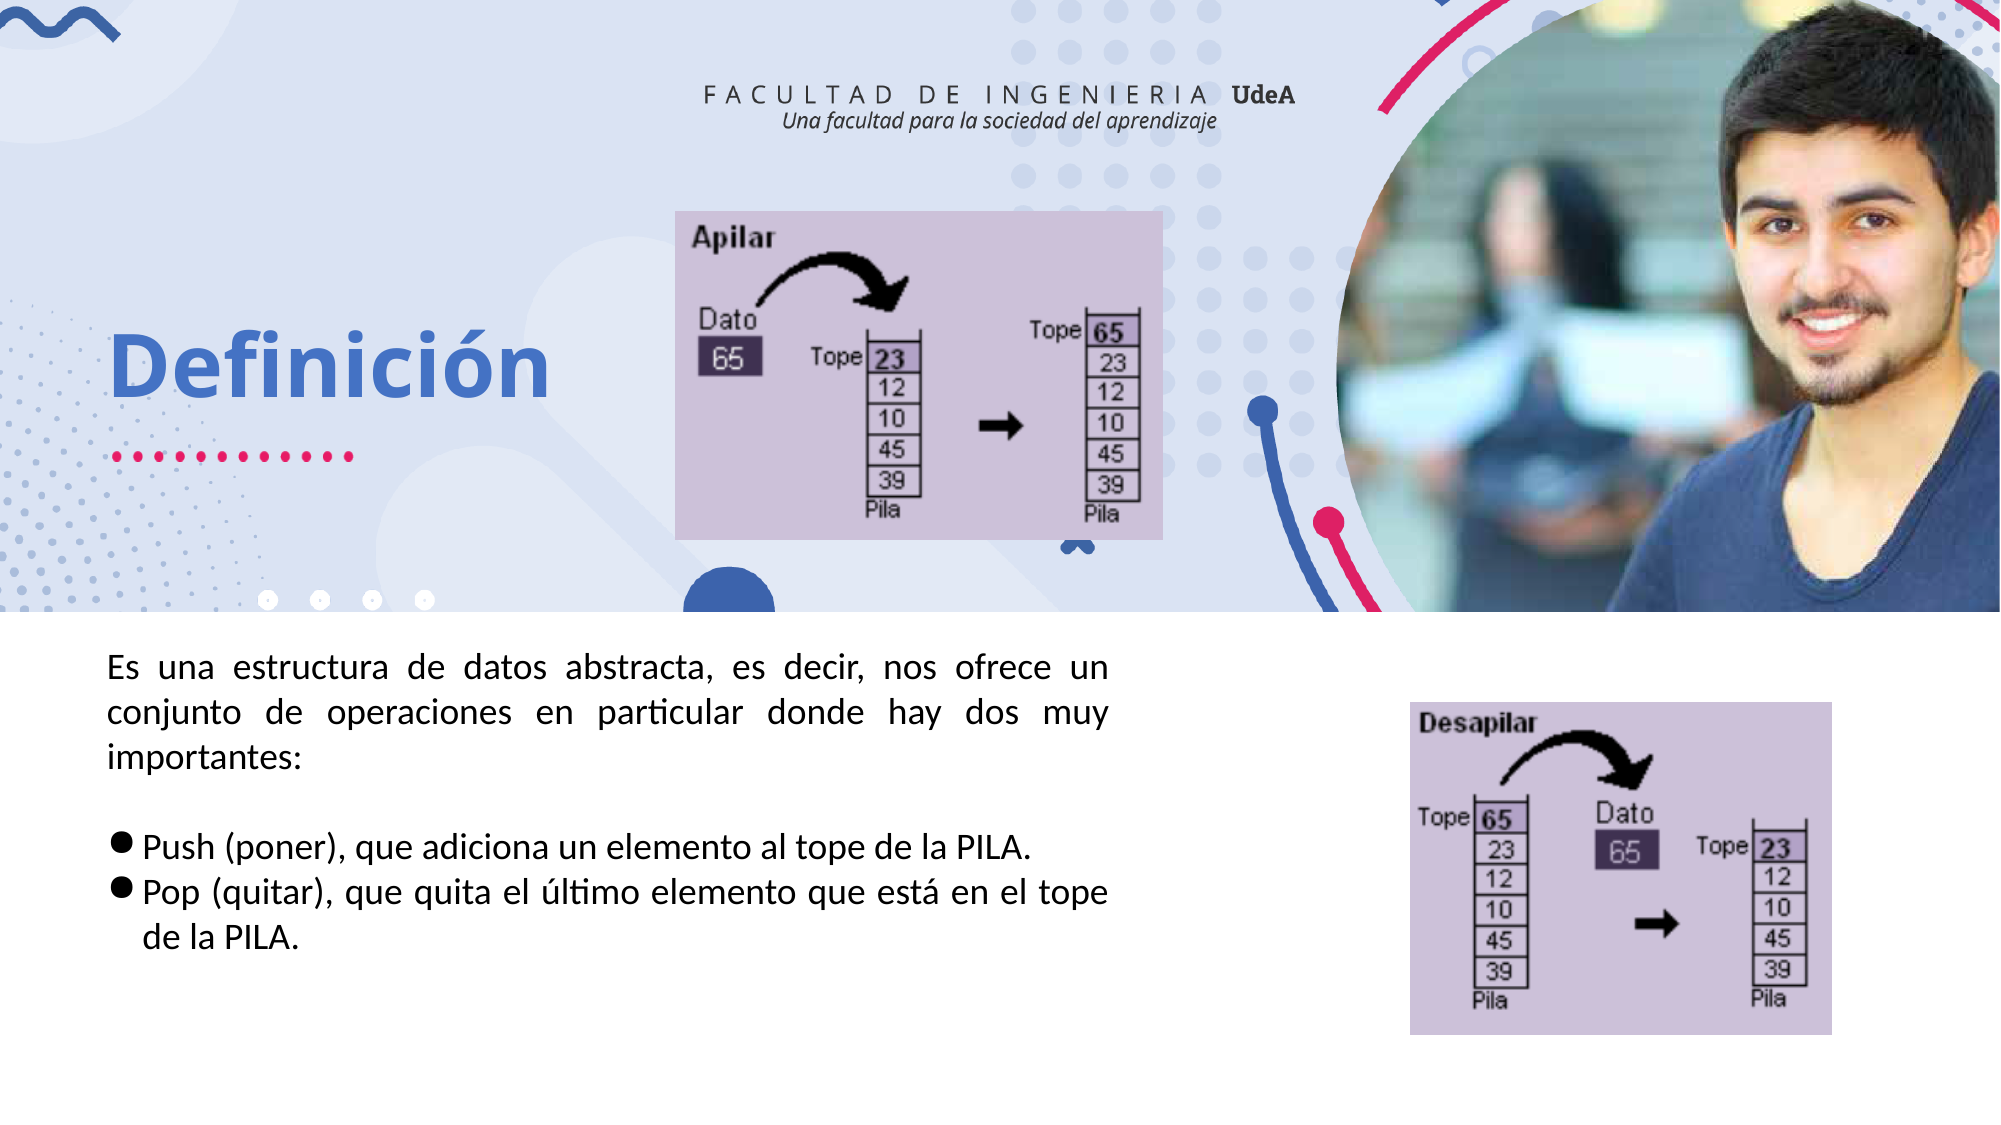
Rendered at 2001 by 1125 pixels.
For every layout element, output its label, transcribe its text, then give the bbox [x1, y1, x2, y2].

text_box Es una estructura de datos abstracta, es decir, nos ofrece un conjunto de operaciones en particular donde hay dos muy importantes: Push (poner), que adiciona un elemento al tope de la PILA. Pop (quitar), que quita el último elemento que está en el tope de la PILA. [92, 634, 1126, 965]
text_box Definición [92, 313, 675, 424]
picture [0, 0, 2000, 612]
picture [1410, 702, 1832, 1036]
